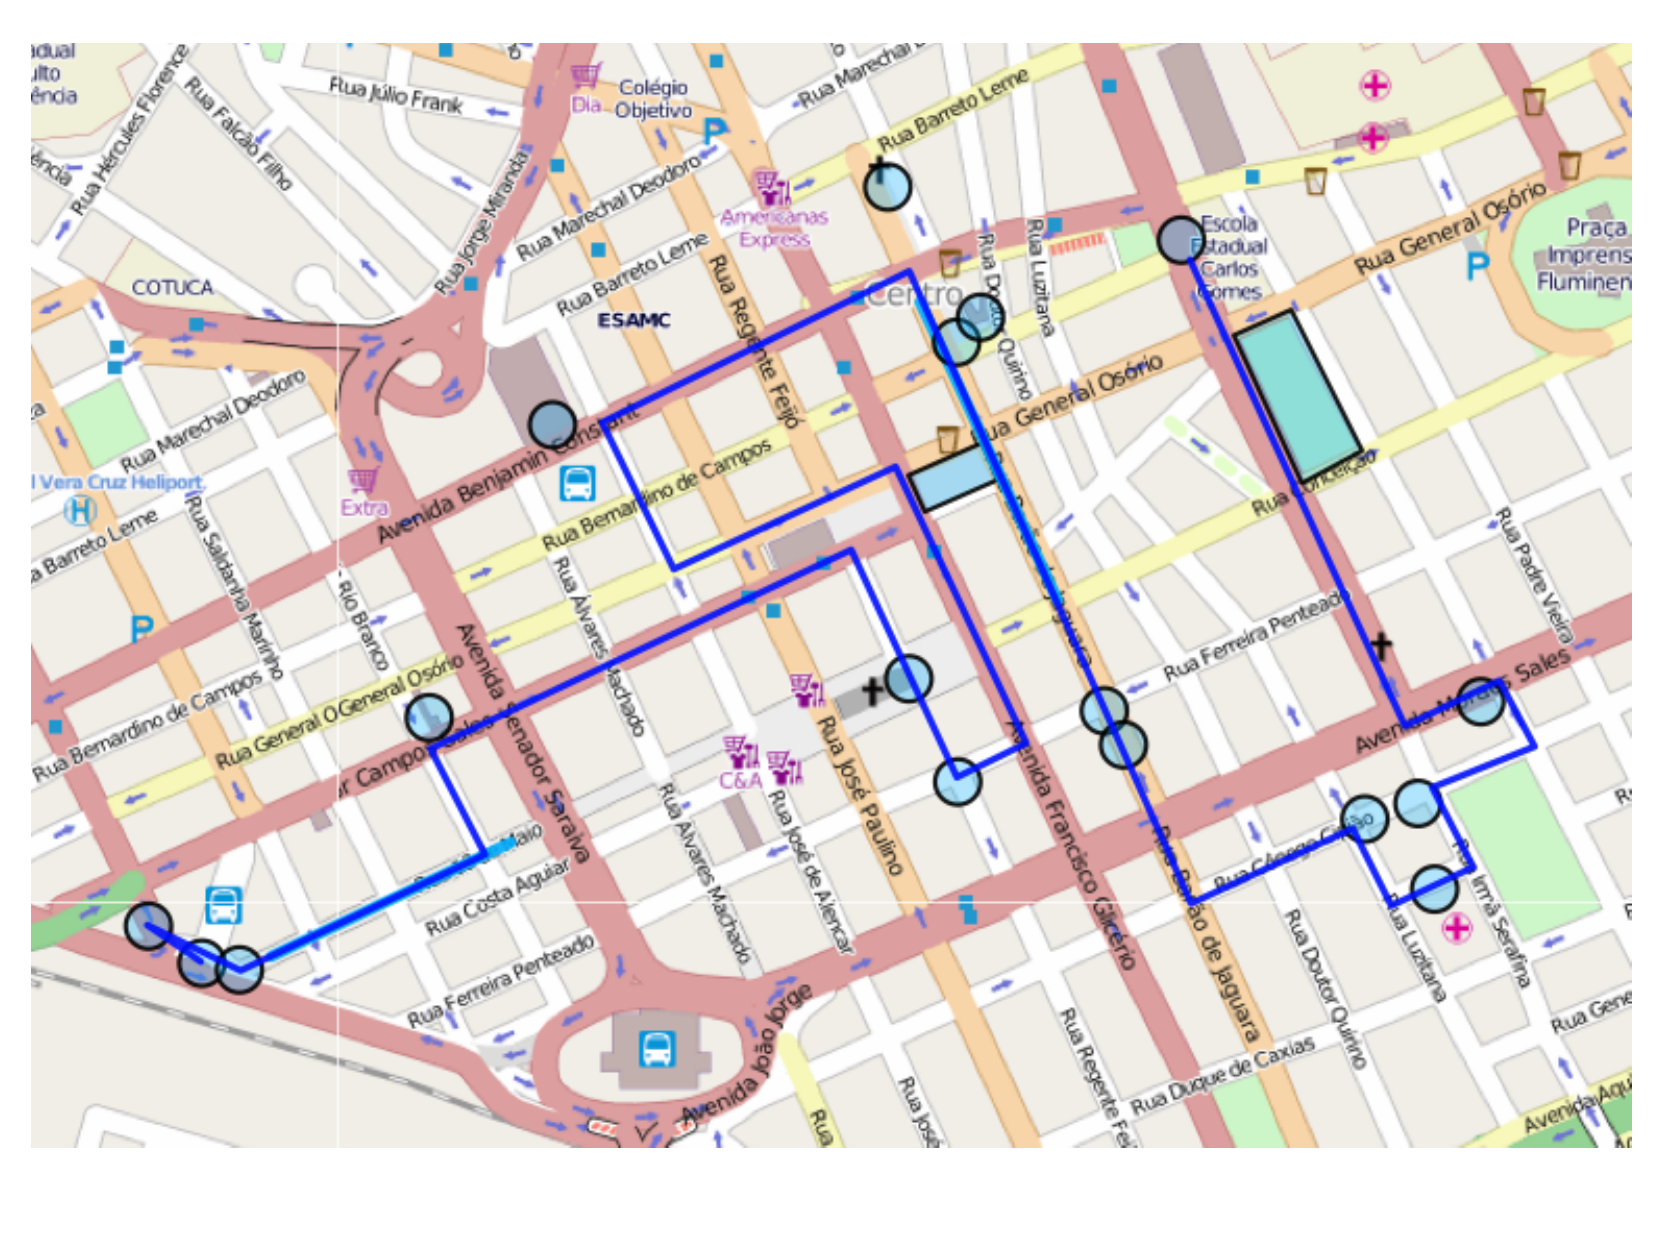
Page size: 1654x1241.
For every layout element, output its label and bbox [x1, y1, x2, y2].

picture [31, 43, 1632, 1148]
